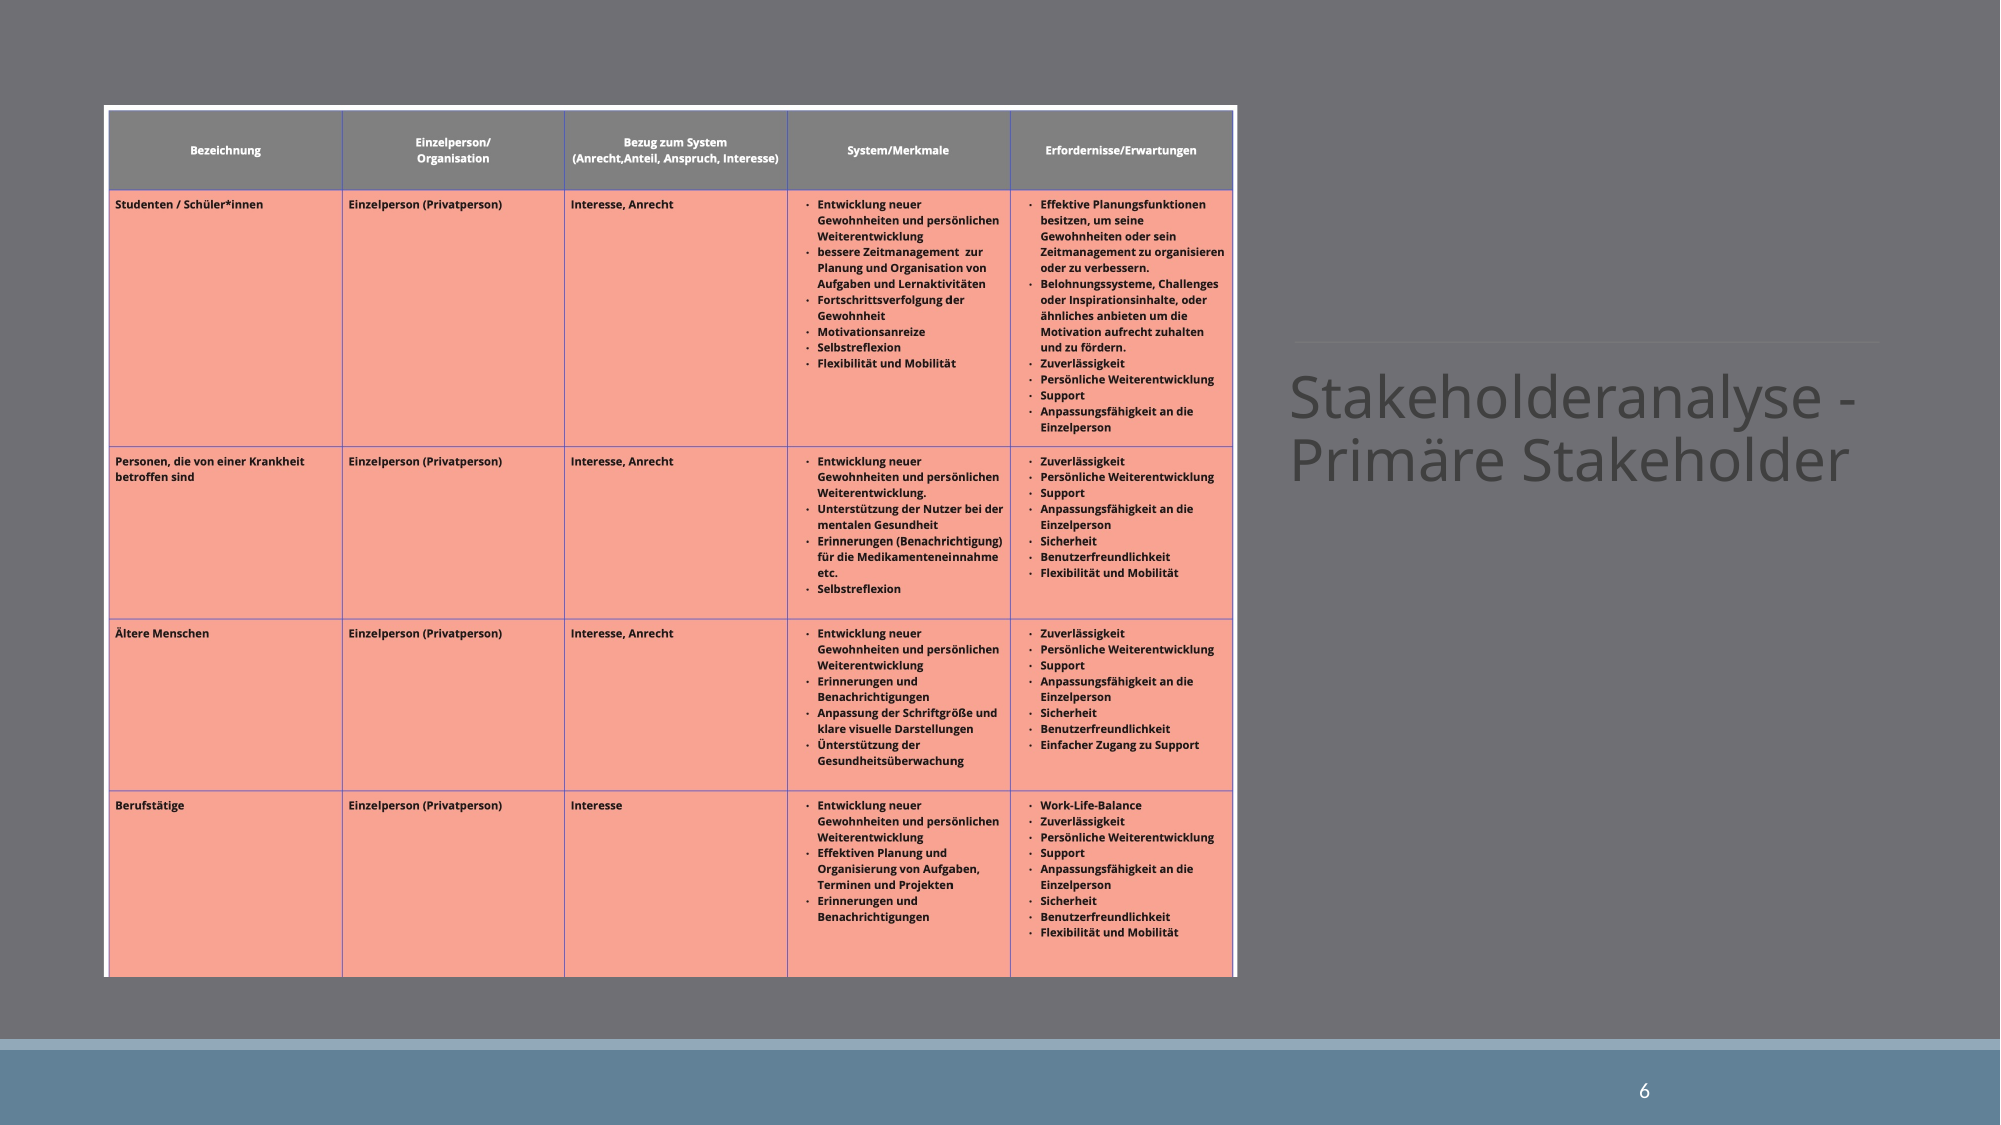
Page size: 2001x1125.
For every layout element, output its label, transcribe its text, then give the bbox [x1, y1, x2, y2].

picture [103, 104, 1238, 977]
text_box Stakeholderanalyse - Primäre Stakeholder [1289, 360, 1895, 977]
text_box [0, 0, 2000, 1125]
slide_number 6 [1624, 1059, 1840, 1120]
